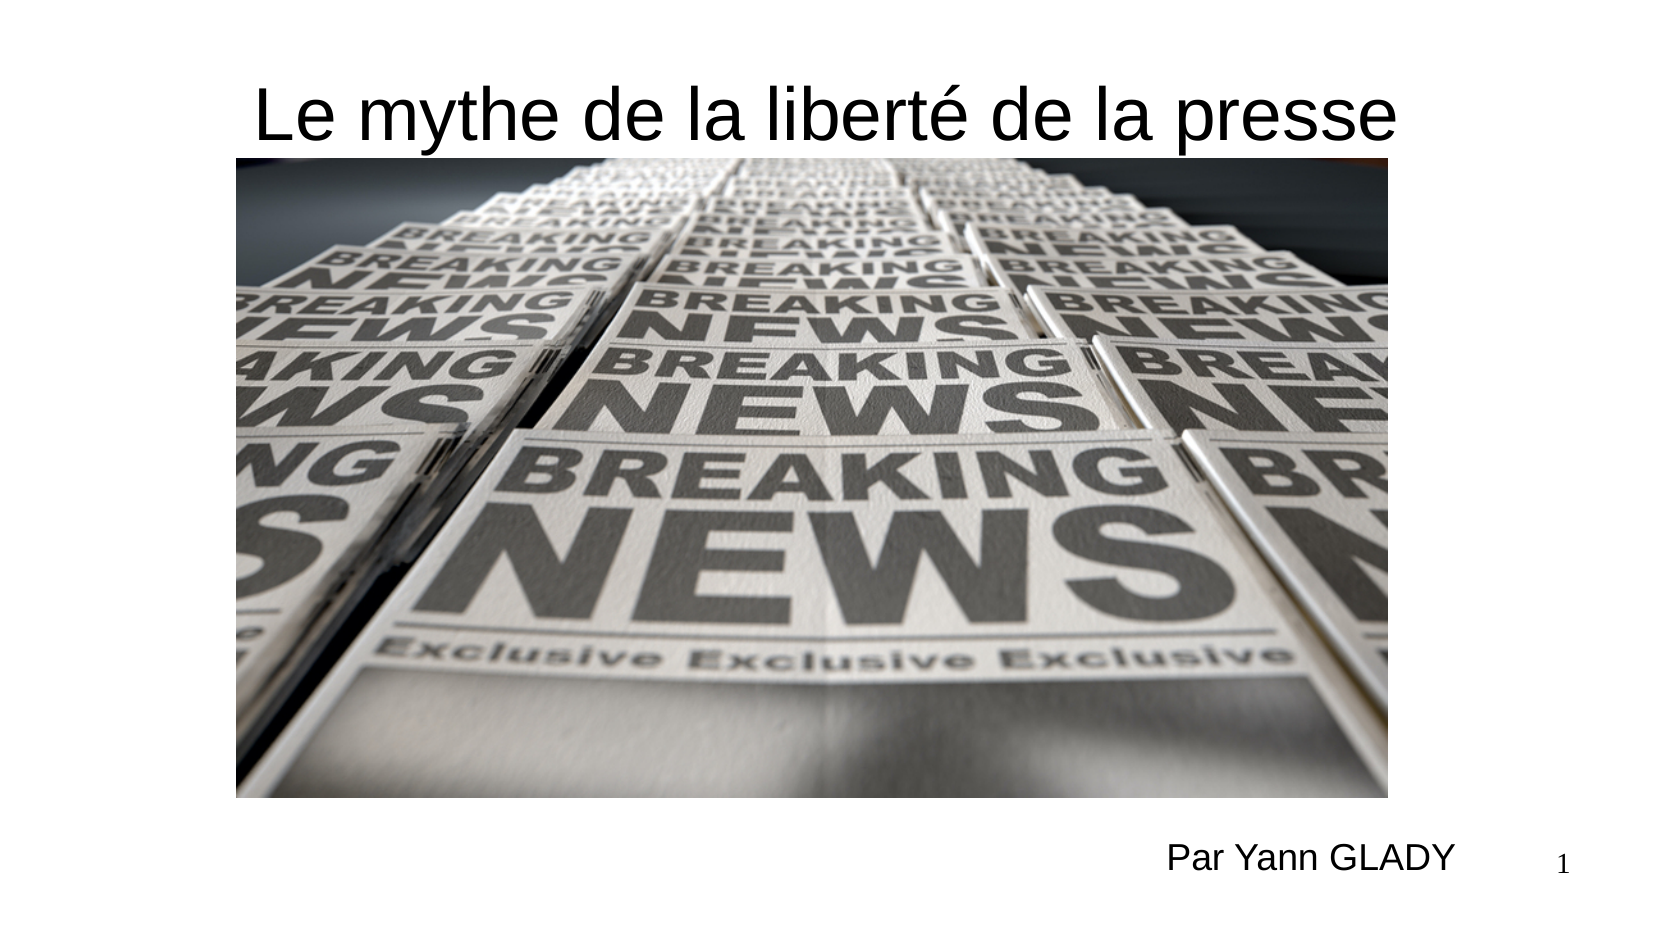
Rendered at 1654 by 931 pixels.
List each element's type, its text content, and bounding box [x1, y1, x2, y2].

picture [236, 158, 1388, 798]
text_box Par Yann GLADY [1151, 829, 1477, 886]
title Le mythe de la liberté de la presse [82, 37, 1571, 193]
